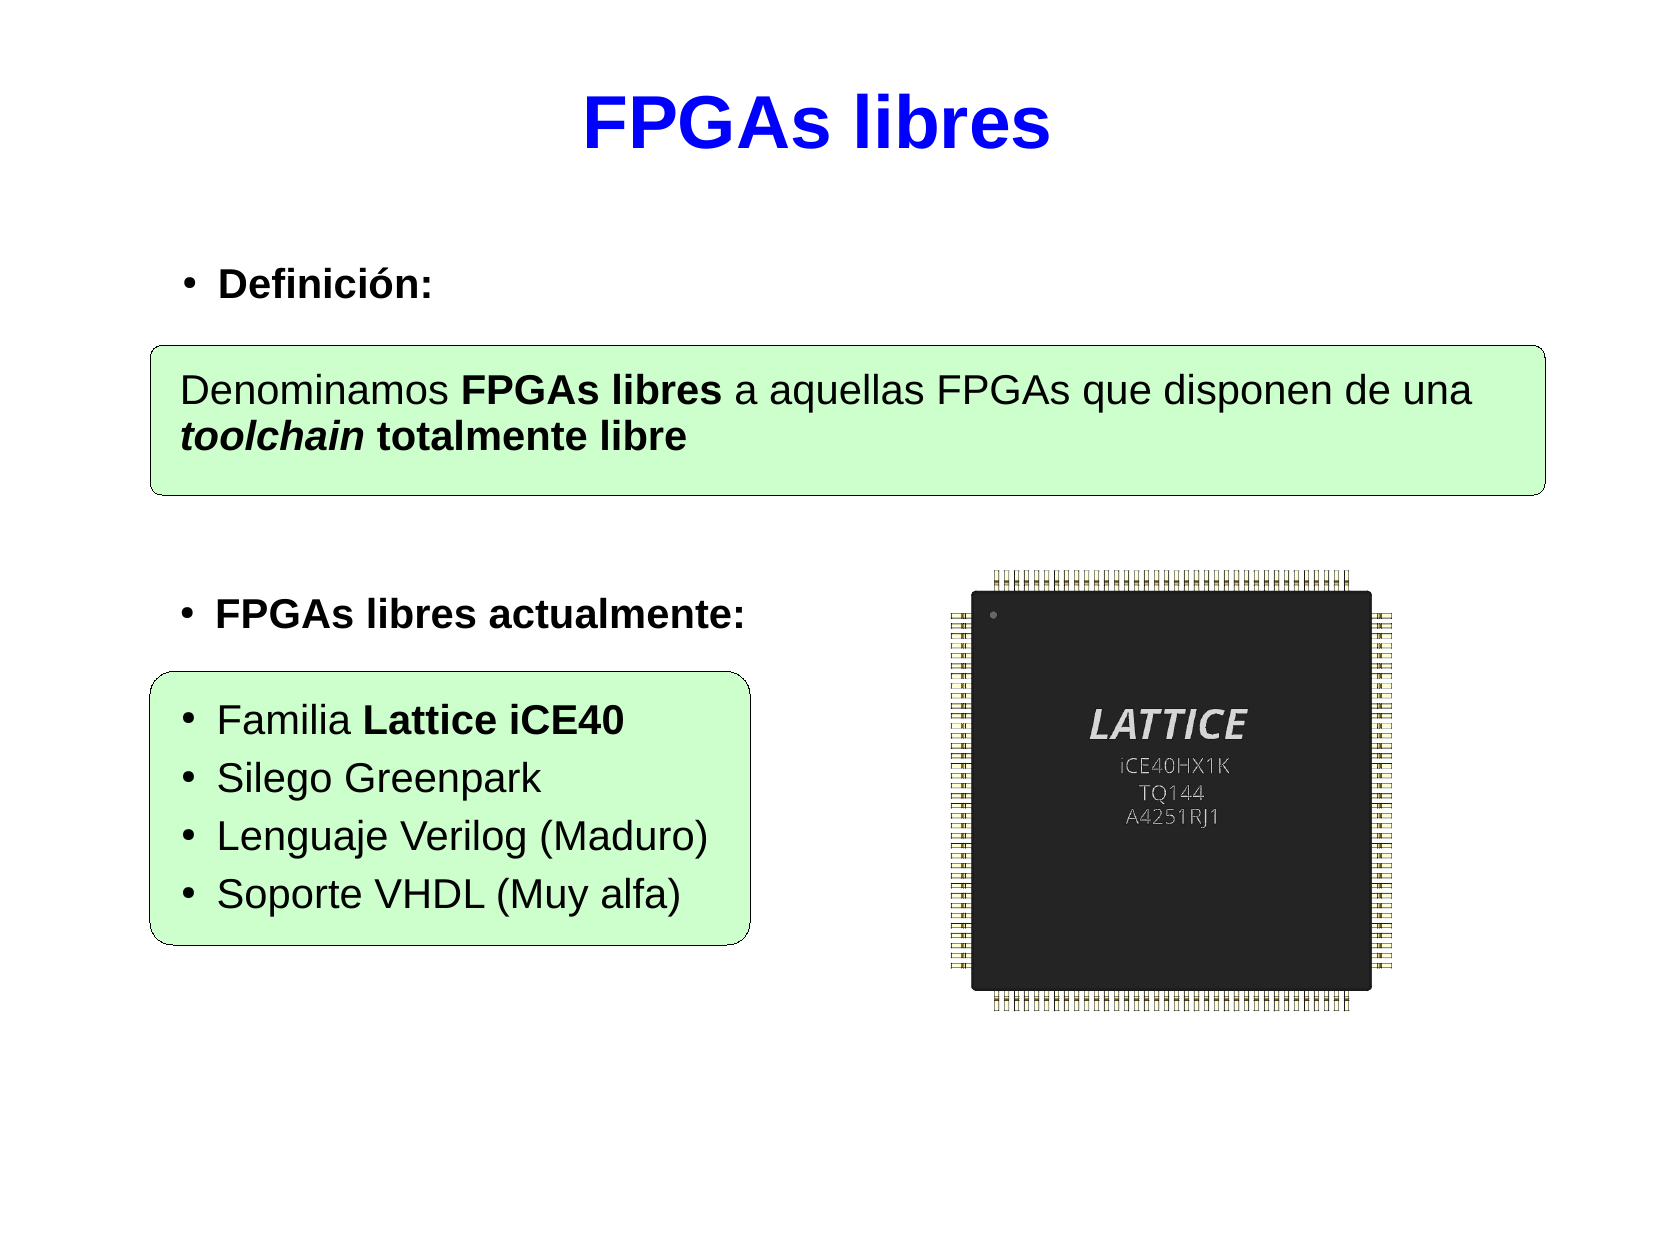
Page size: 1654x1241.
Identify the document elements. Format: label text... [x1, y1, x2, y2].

picture [930, 555, 1411, 1035]
text_box [149, 671, 749, 944]
text_box FPGAs libres actualmente: [165, 583, 796, 661]
text_box Familia Lattice iCE40 Silego Greenpark Lenguaje Verilog (Maduro) Soporte VHDL (Muy alfa) [166, 688, 751, 972]
text_box [150, 345, 1546, 496]
text_box Denominamos FPGAs libres a aquellas FPGAs que disponen de una toolchain totalmente libre [165, 358, 1514, 526]
text_box Definición: [167, 253, 496, 316]
text_box FPGAs libres [90, 73, 1546, 211]
